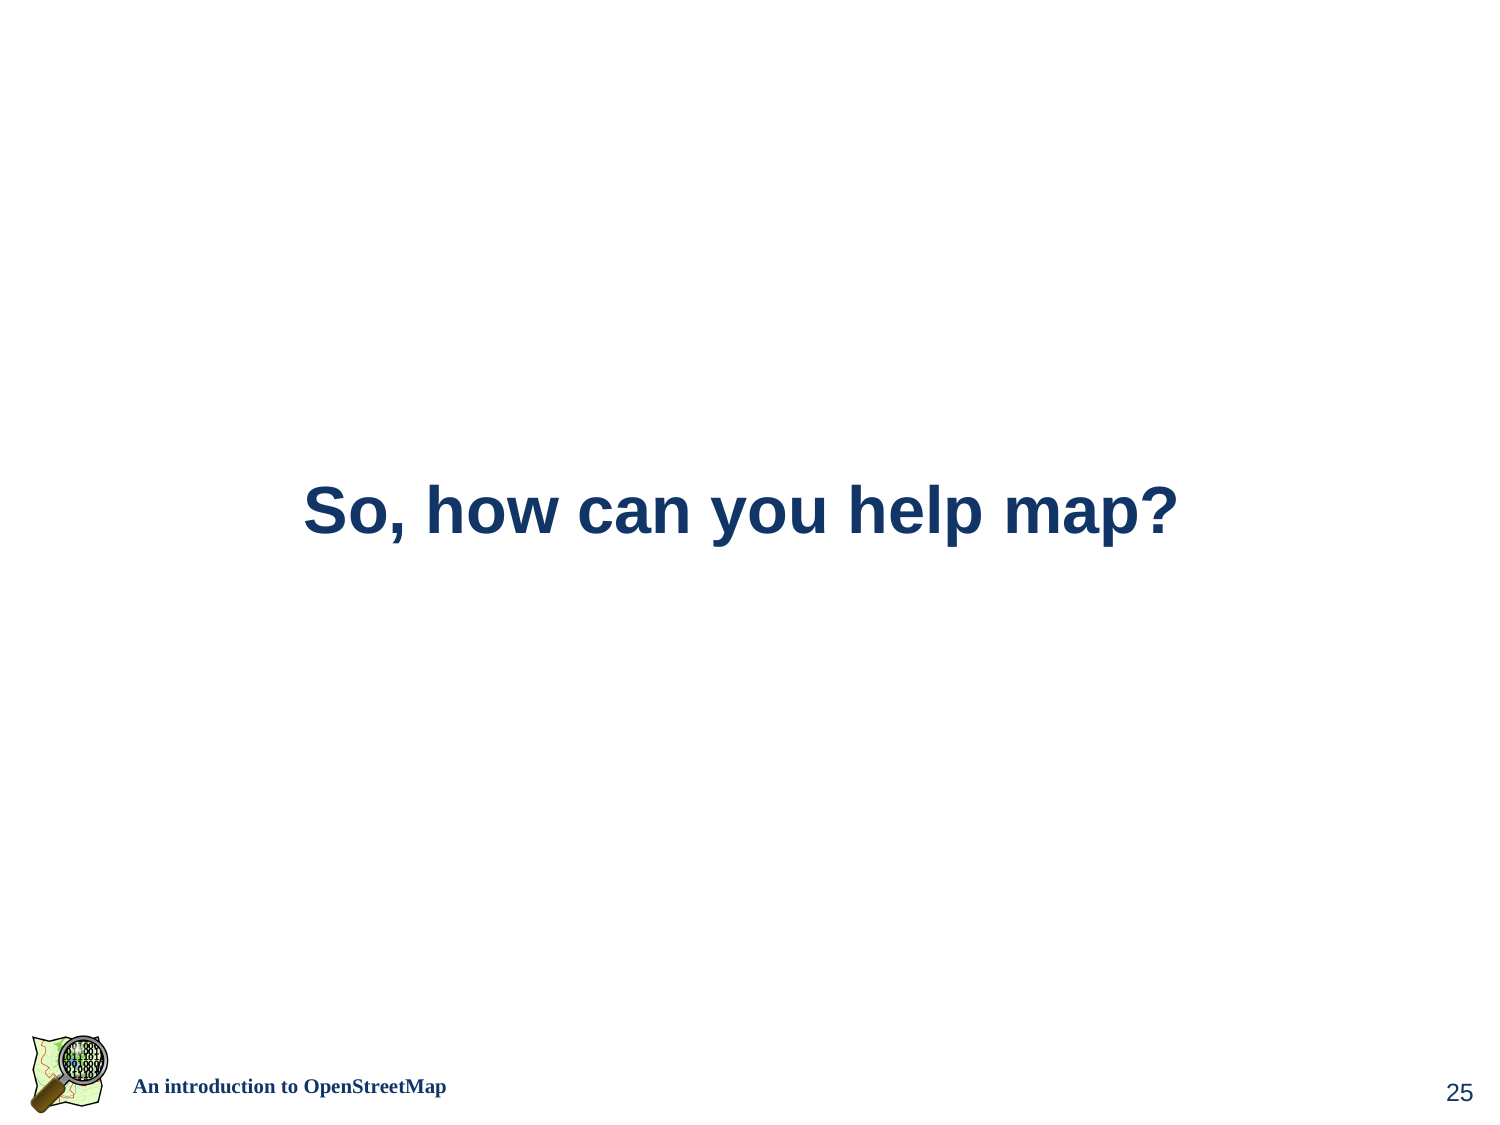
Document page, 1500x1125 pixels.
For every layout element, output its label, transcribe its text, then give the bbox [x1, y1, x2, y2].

picture [29, 1033, 110, 1114]
title So, how can you help map? [67, 413, 1418, 602]
